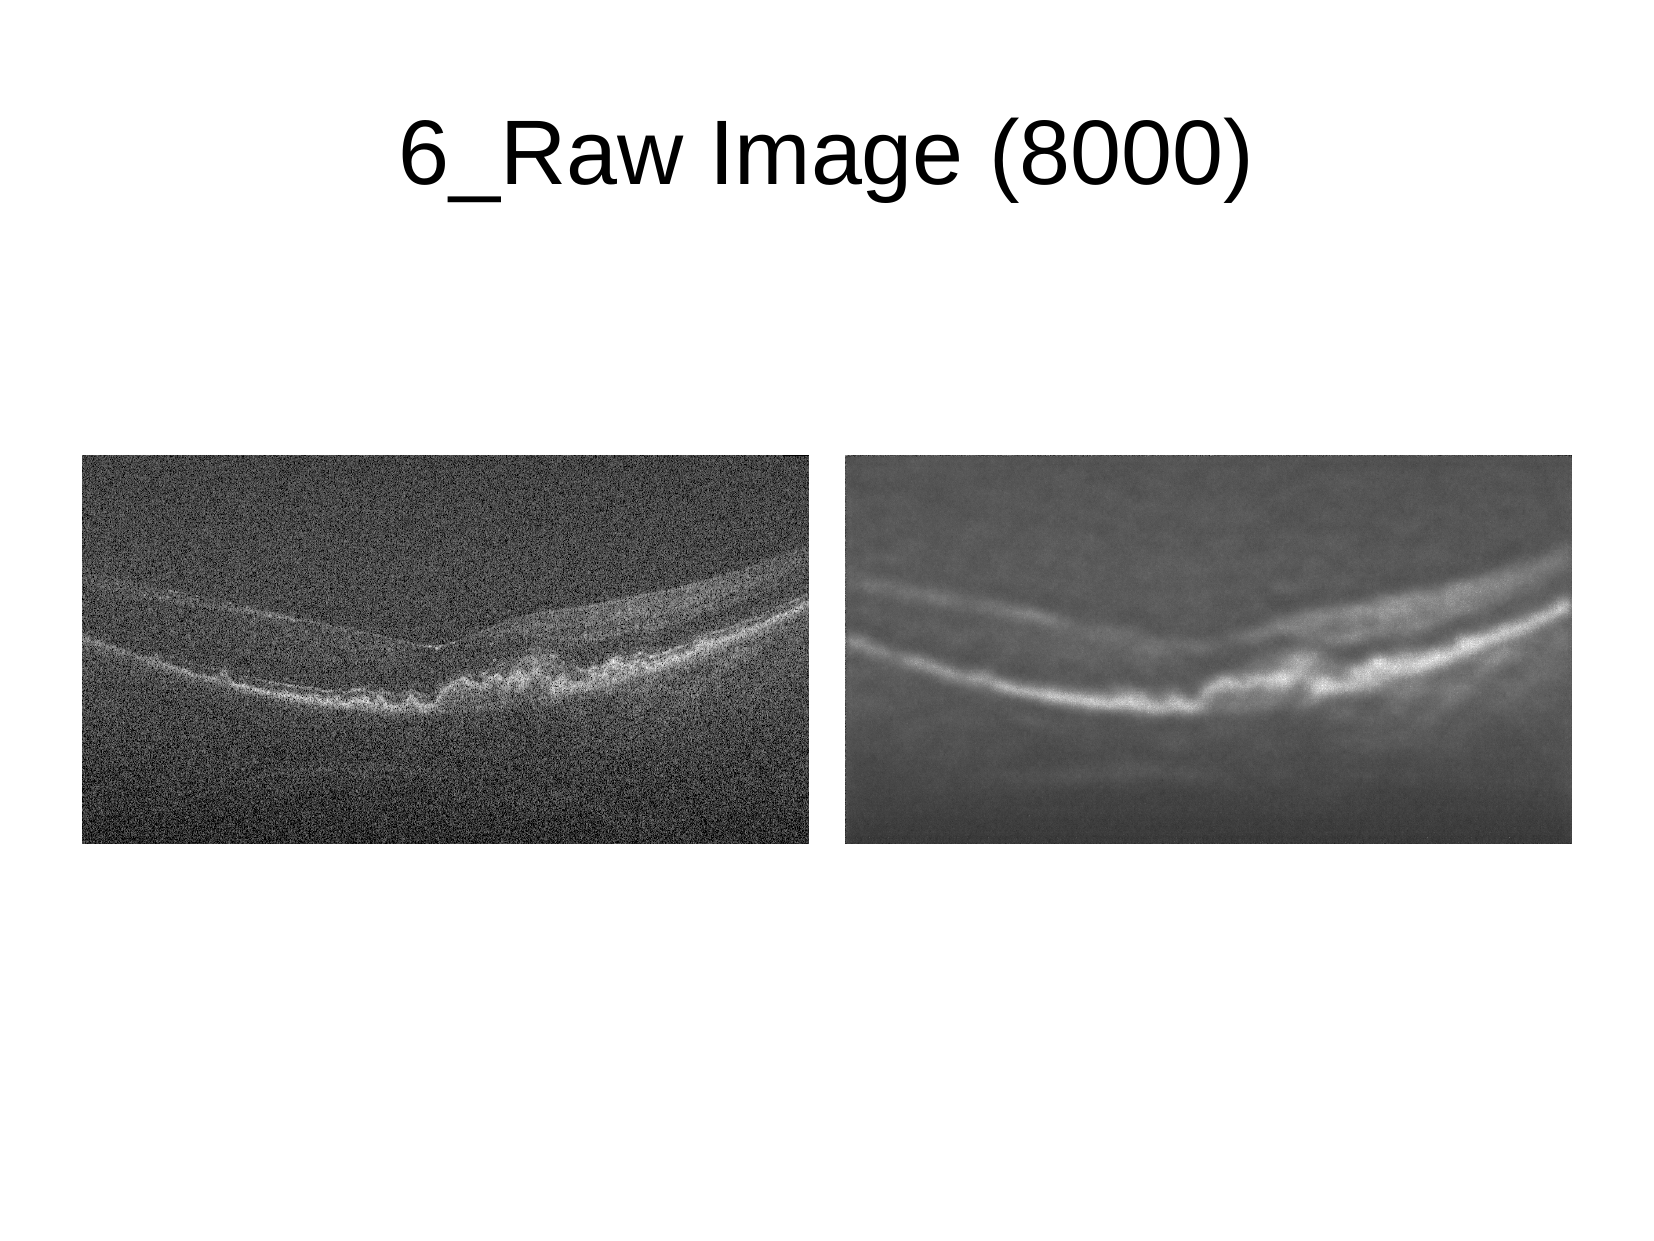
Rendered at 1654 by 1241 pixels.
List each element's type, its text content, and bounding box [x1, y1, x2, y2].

picture [845, 455, 1572, 845]
title 6_Raw Image (8000) [82, 49, 1571, 257]
picture [82, 455, 809, 845]
